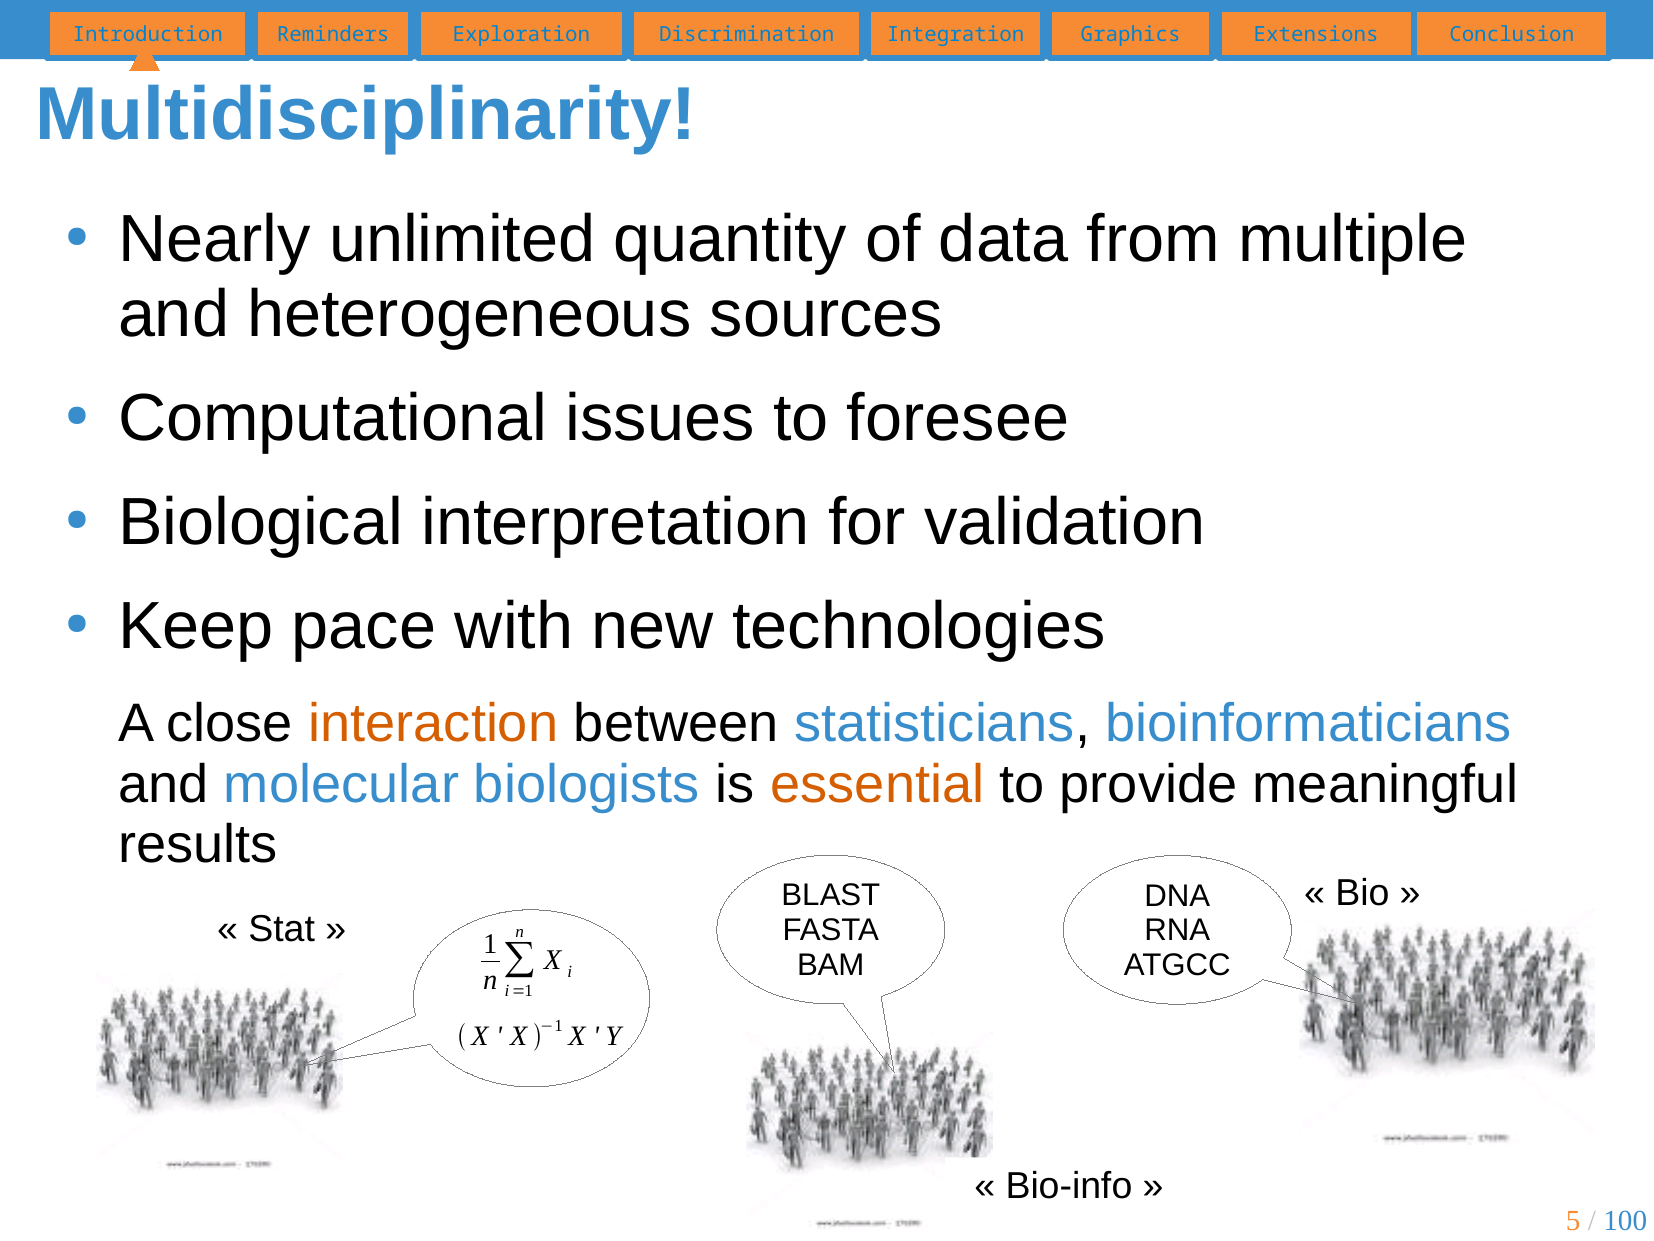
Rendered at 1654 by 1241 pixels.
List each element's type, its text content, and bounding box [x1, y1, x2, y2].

picture [96, 973, 343, 1170]
text_box DNA RNA ATGCC [1063, 855, 1363, 1005]
picture [1299, 909, 1595, 1145]
text_box BLAST FASTA BAM [716, 855, 945, 1073]
title Multidisciplinarity! [35, 61, 1571, 166]
text_box « Bio-info » [944, 1157, 1193, 1229]
chart [450, 1016, 628, 1053]
text_box [129, 41, 160, 71]
text_box « Bio » [1263, 864, 1461, 922]
text_box « Stat » [185, 900, 378, 957]
list Nearly unlimited quantity of data from multiple and heterogeneous sources Computational issues to foresee Biological interpretation for validation Keep pace with new technologies A close interaction between statisticians, bioinformaticians and molecular biologists is essential to provide meaningful results [47, 200, 1595, 898]
picture [746, 1032, 993, 1229]
chart [472, 921, 579, 1001]
